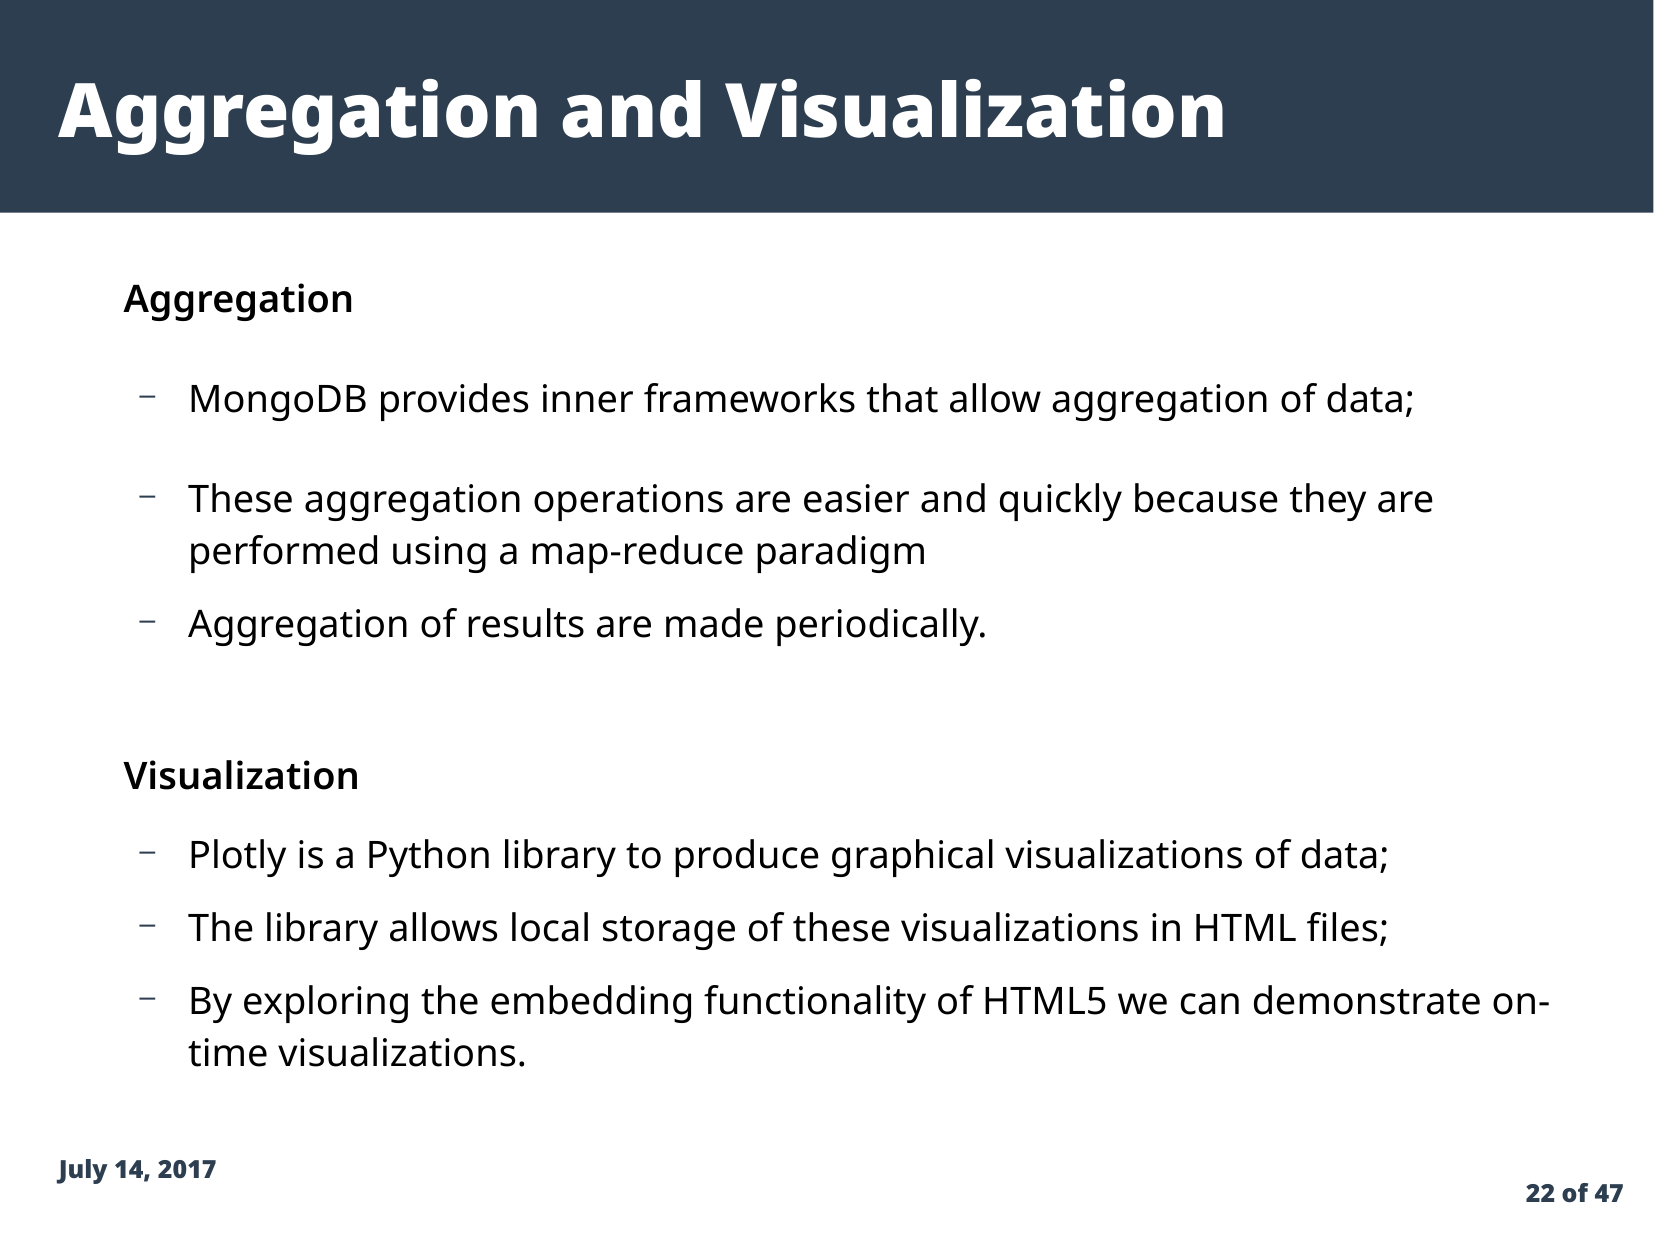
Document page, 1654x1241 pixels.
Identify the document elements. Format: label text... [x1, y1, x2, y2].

title Aggregation and Visualization [59, 29, 1595, 187]
list Aggregation MongoDB provides inner frameworks that allow aggregation of data; These aggregation operations are easier and quickly because they are performed using a map-reduce paradigm Aggregation of results are made periodically. Visualization Plotly is a Python library to produce graphical visualizations of data; The library allows local storage of these visualizations in HTML files; By exploring the embedding functionality of HTML5 we can demonstrate on-time visualizations. [59, 271, 1571, 1087]
